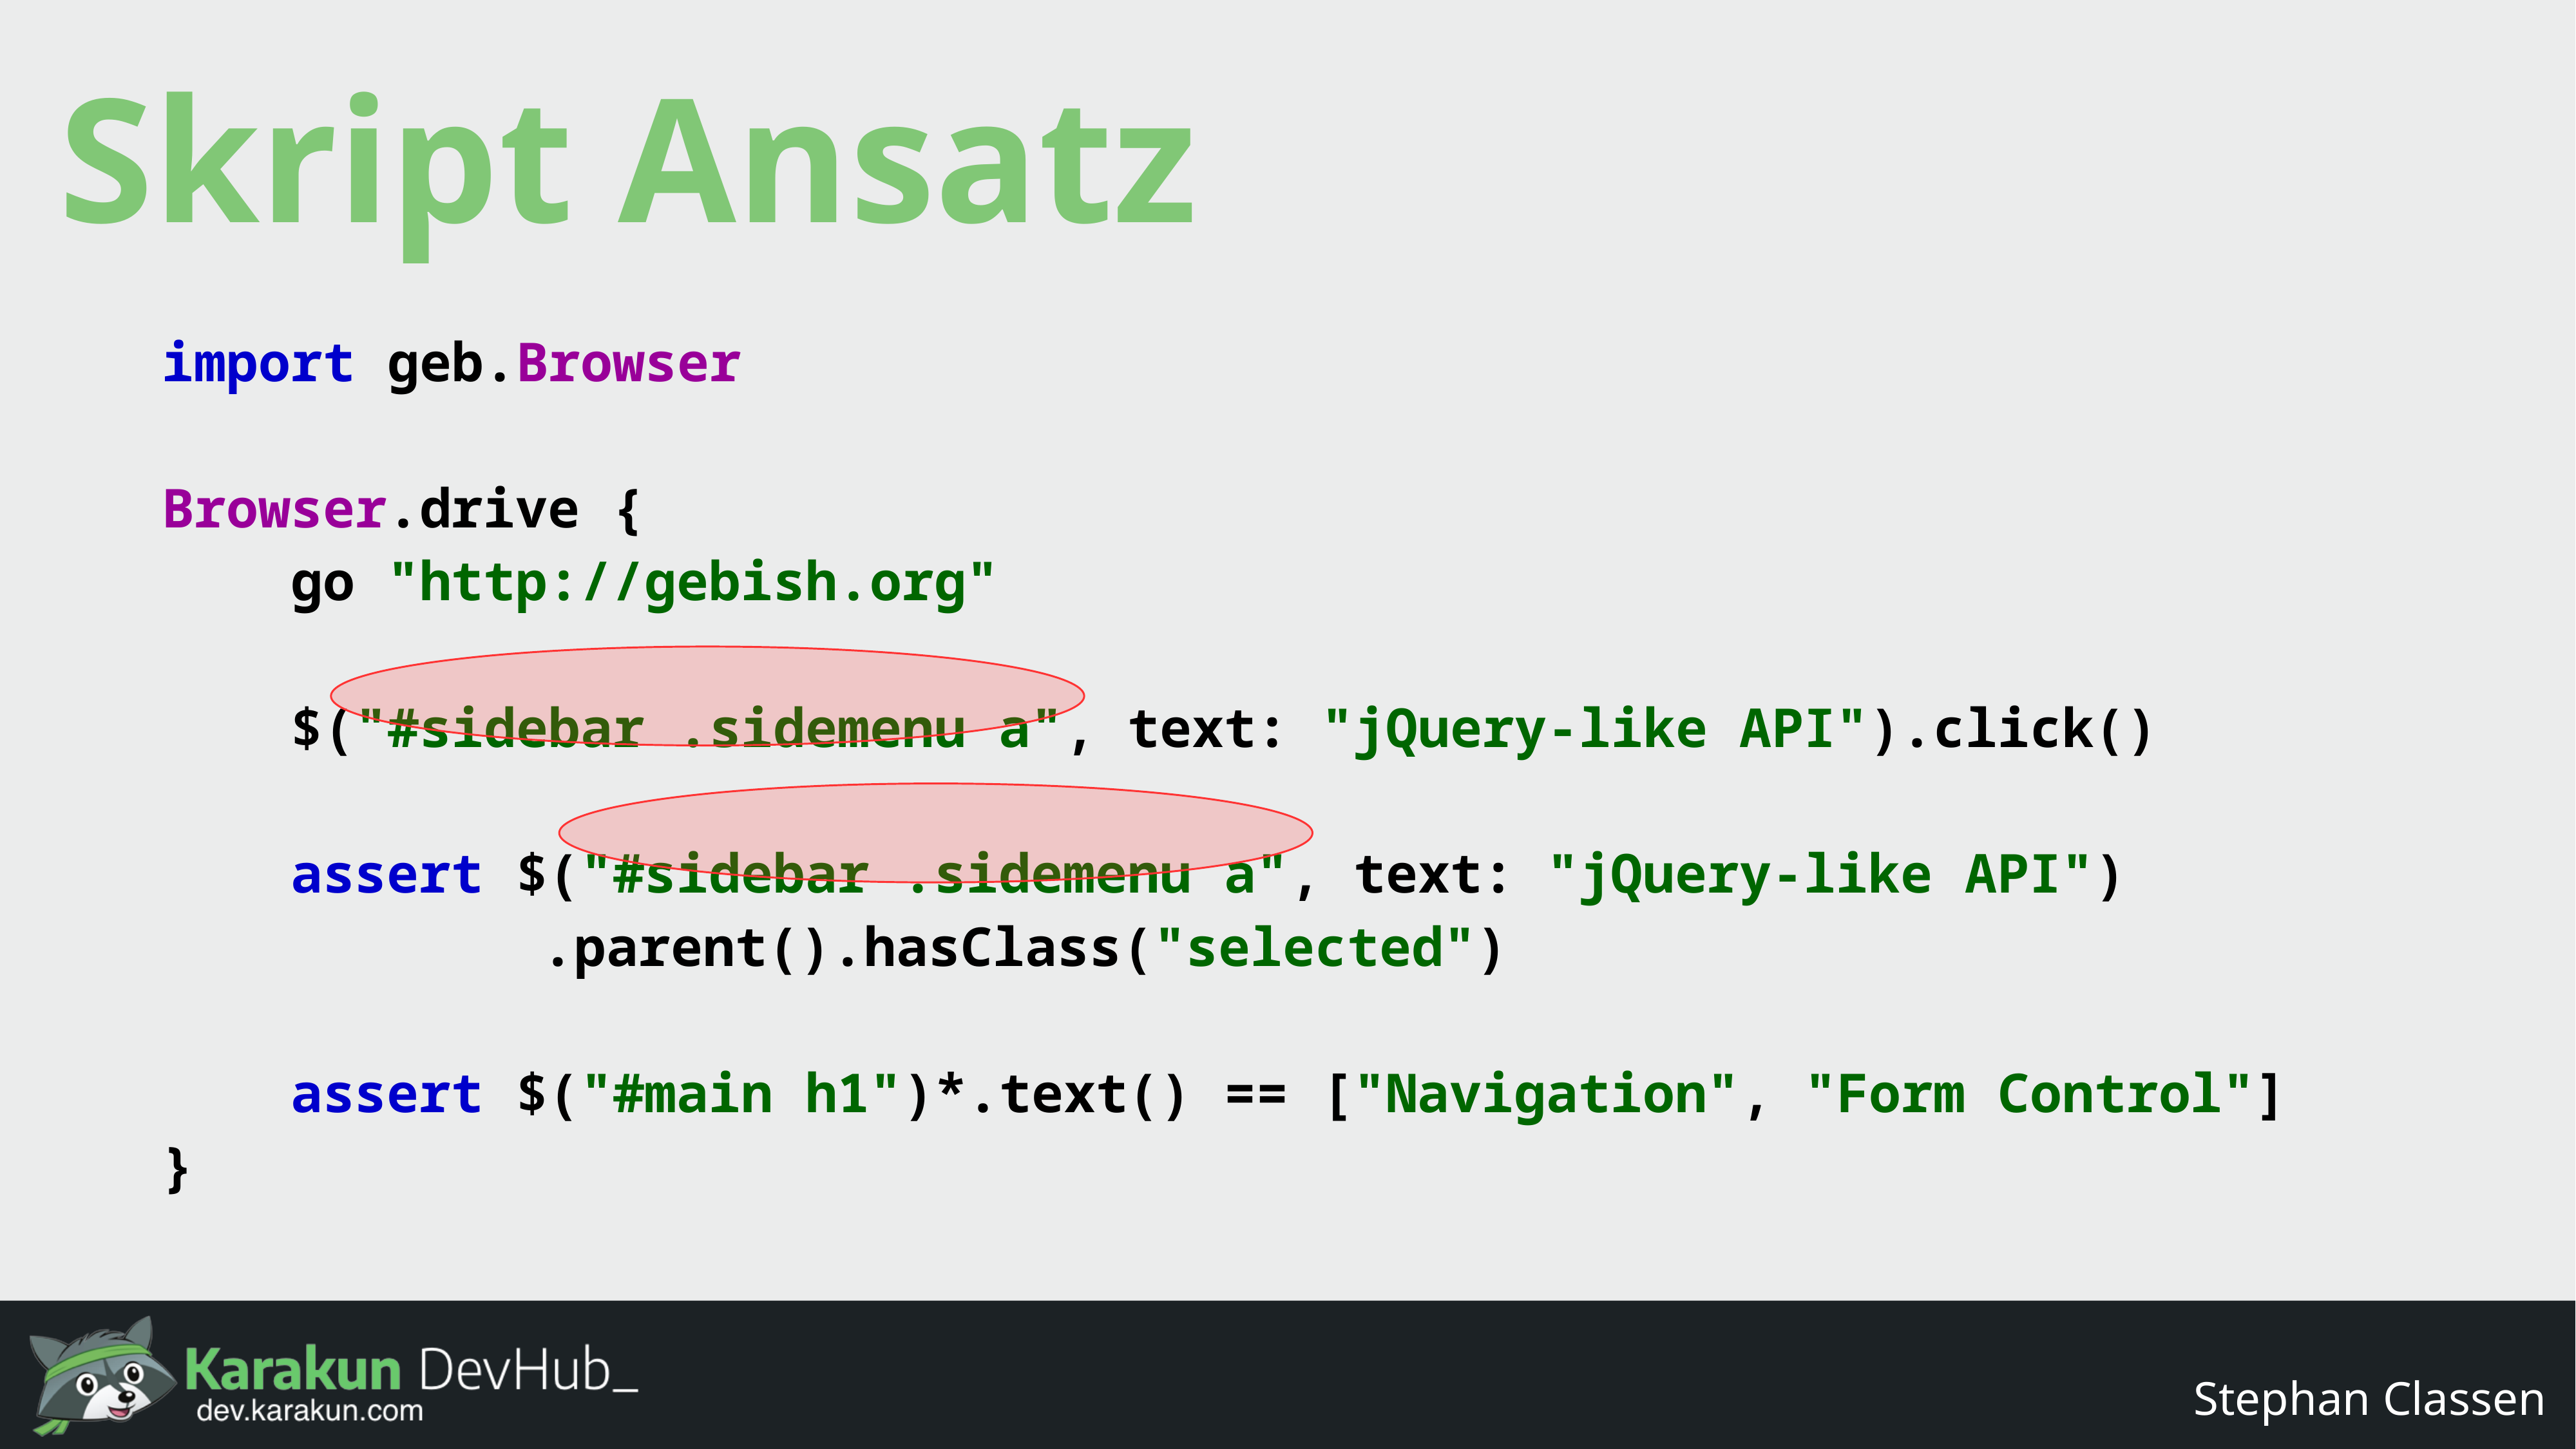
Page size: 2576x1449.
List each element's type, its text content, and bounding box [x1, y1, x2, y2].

text_box [0, 1300, 2575, 1449]
text_box [330, 646, 1085, 746]
text_box import geb.Browser Browser.drive { go "http://gebish.org" $("#sidebar .sidemenu a", text: "jQuery-like API").click() assert $("#sidebar .sidemenu a", text: "jQuery-like API") .parent().hasClass("selected") assert $("#main h1")*.text() == ["Navigation", "Form Control"] } [152, 319, 2496, 1233]
text_box Stephan Classen [1795, 1361, 2557, 1434]
text_box Skript Ansatz [49, 34, 2523, 259]
picture [30, 1316, 647, 1437]
text_box [559, 783, 1313, 883]
